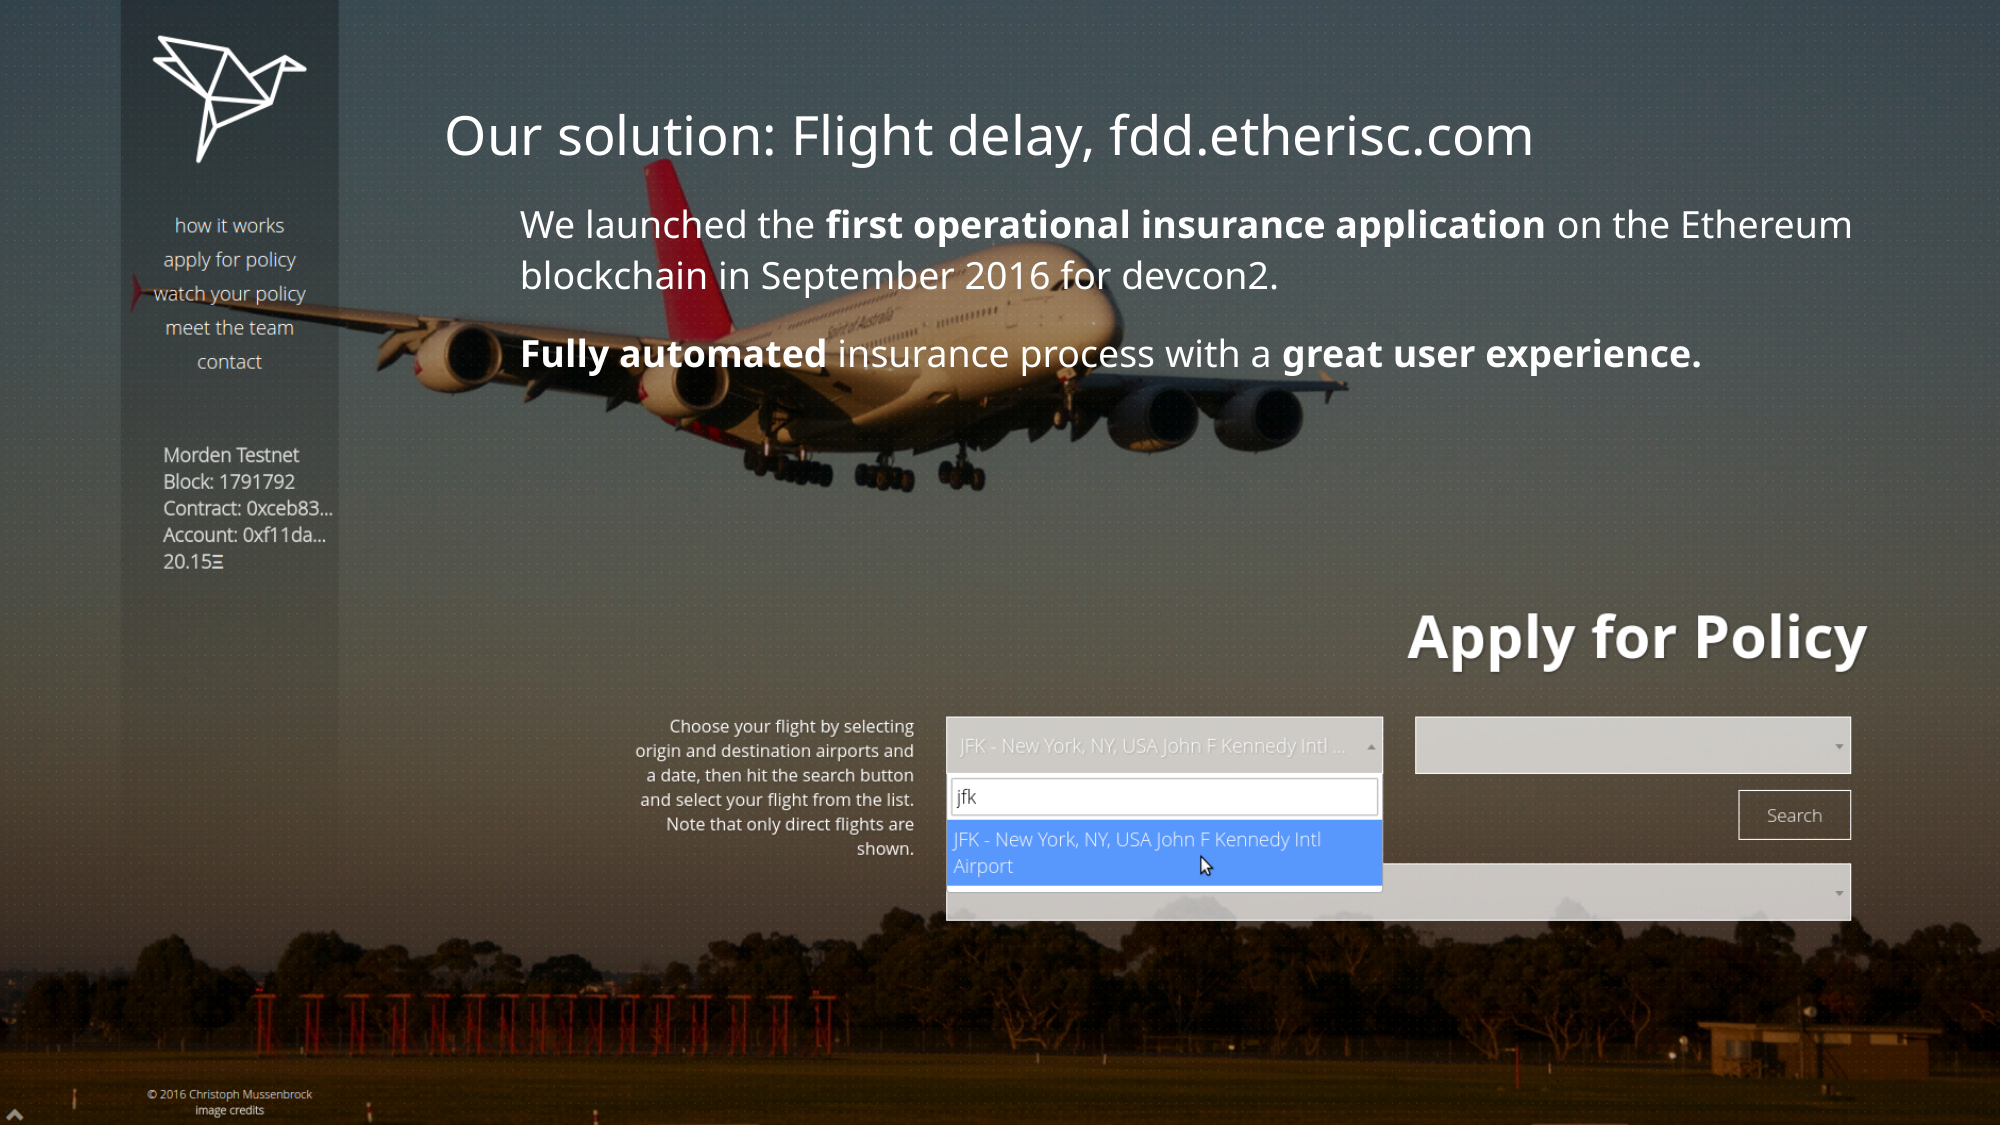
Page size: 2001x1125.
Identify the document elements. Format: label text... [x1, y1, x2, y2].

picture [0, 0, 2000, 1125]
text_box Our solution: Flight delay, fdd.etherisc.com We launched the first operational insurance application on the Ethereum blockchain in September 2016 for devcon2. Fully automated insurance process with a great user experience. [430, 90, 1966, 553]
